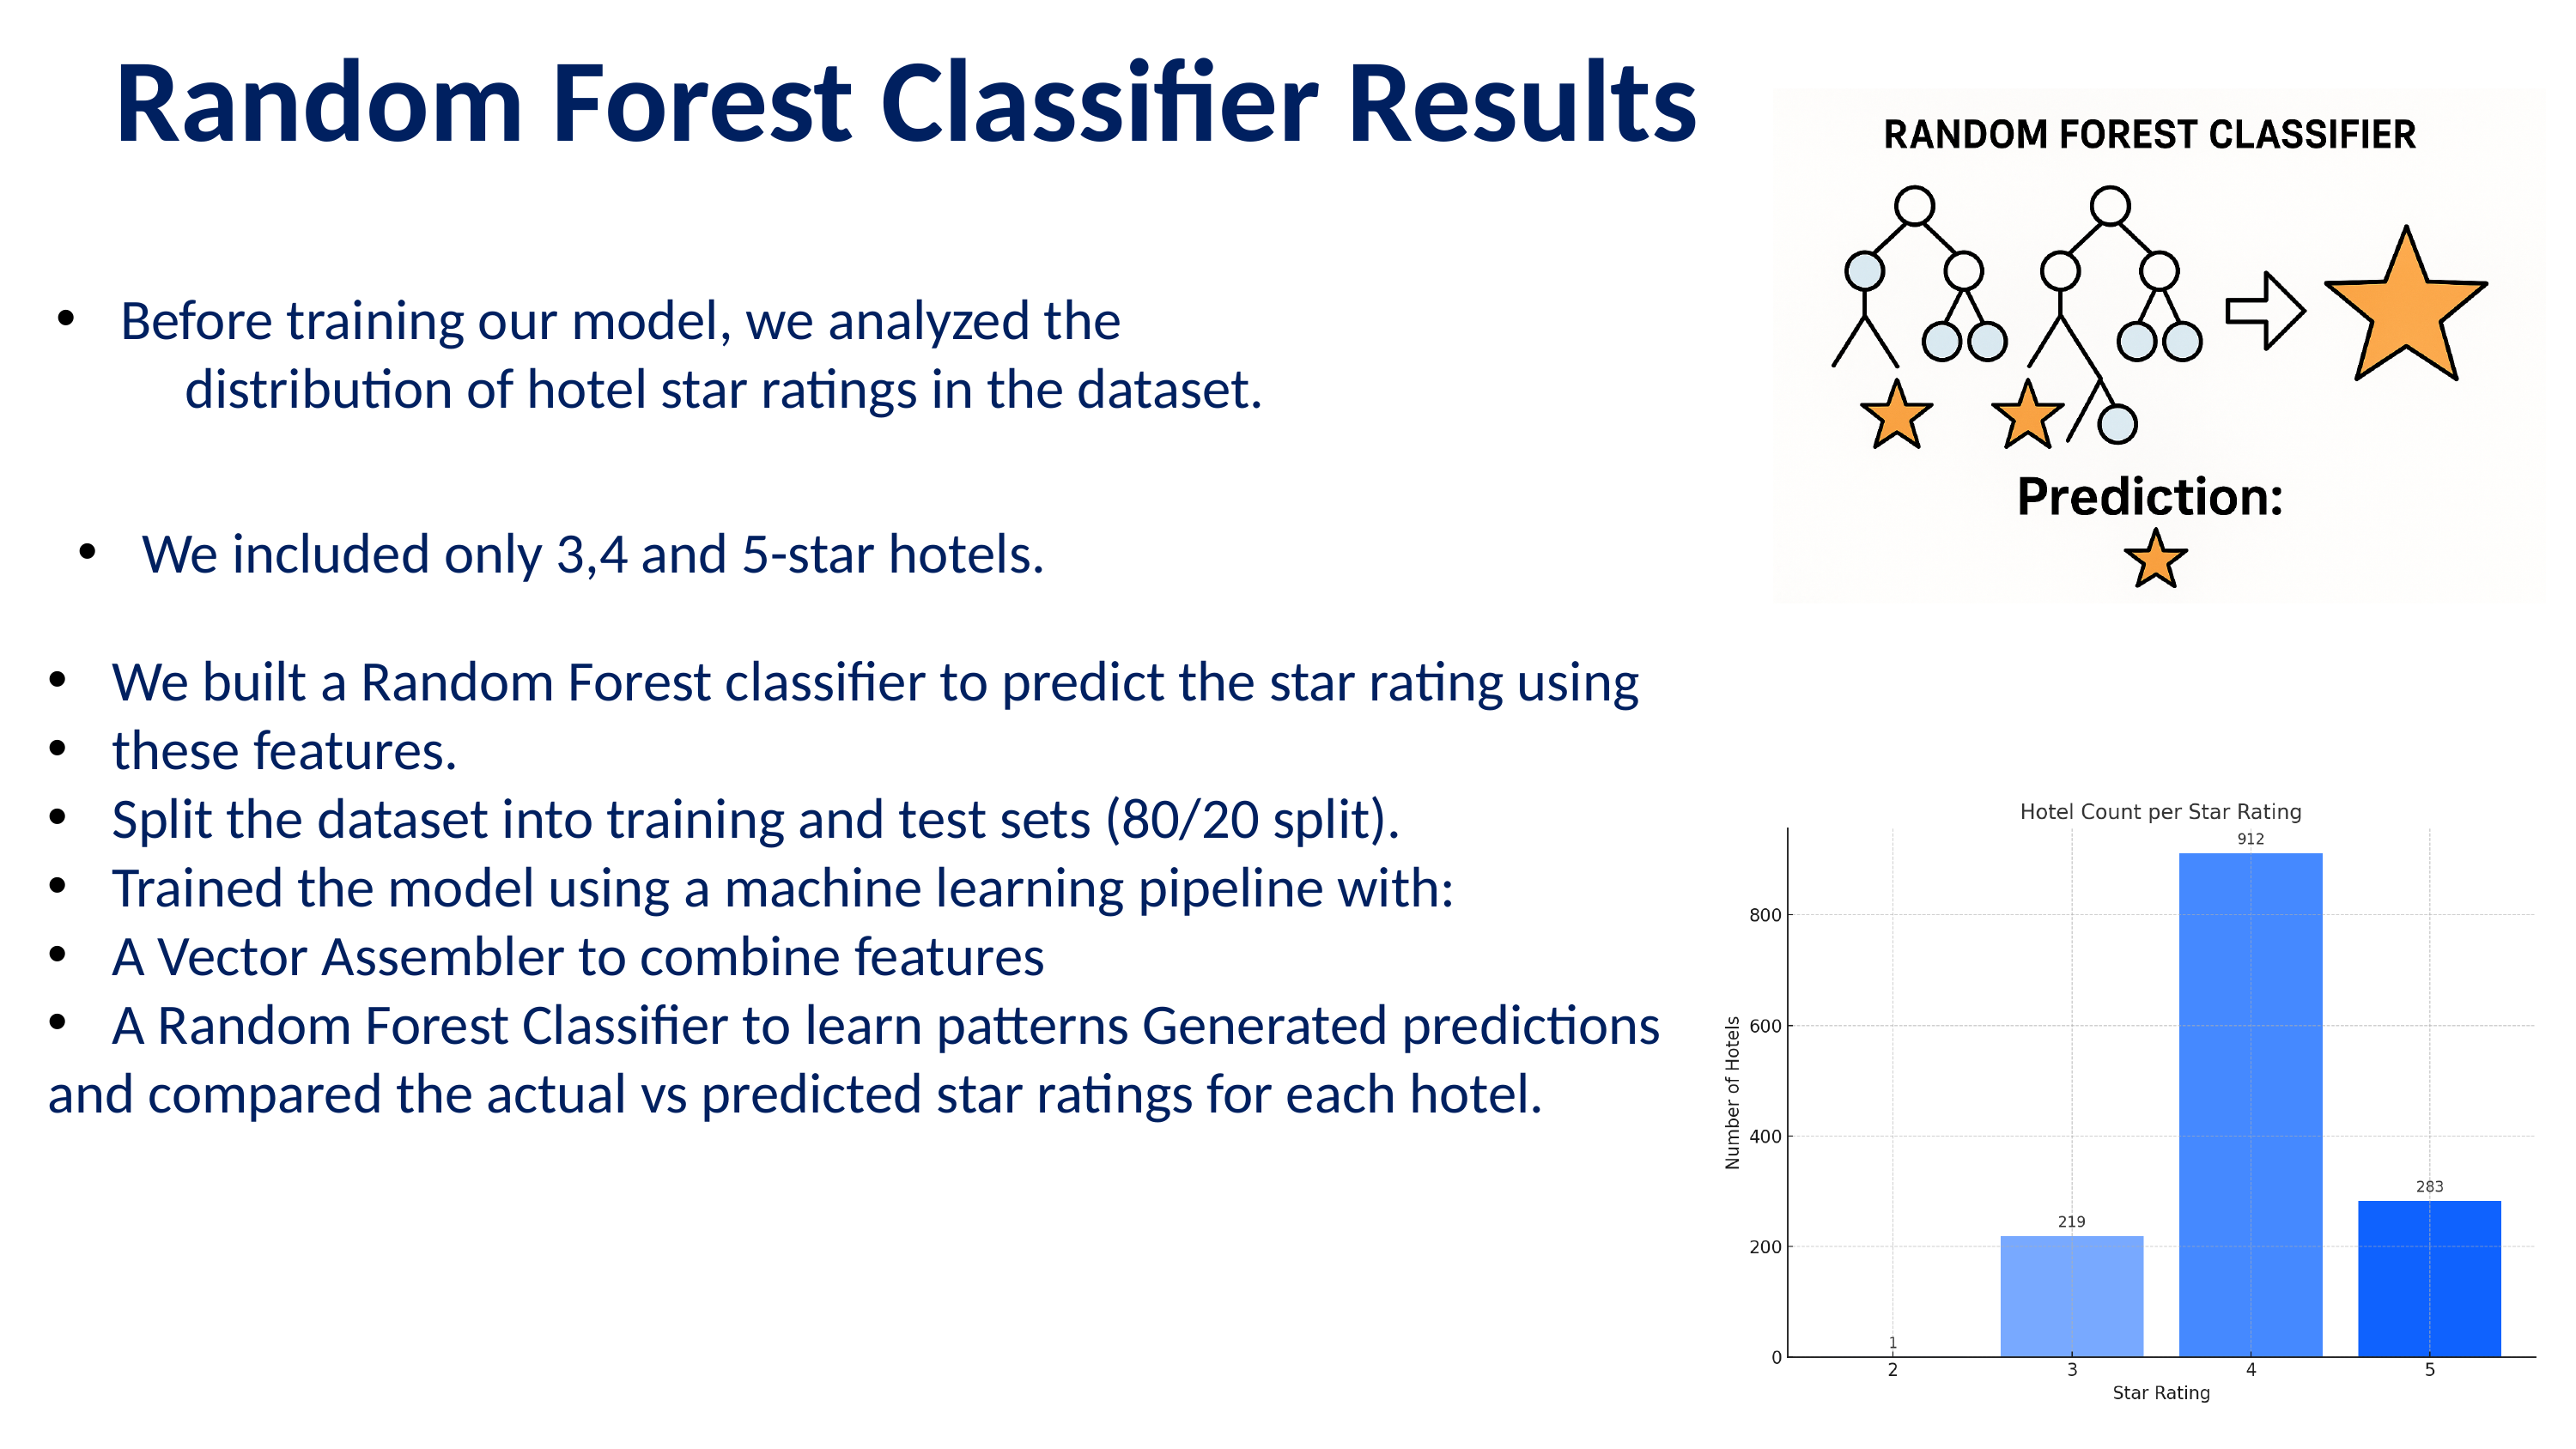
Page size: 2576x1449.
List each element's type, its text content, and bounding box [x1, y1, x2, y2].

text_box Before training our model, we analyzed the distribution of hotel star ratings in the dataset. [42, 276, 1357, 428]
picture [1715, 792, 2546, 1413]
text_box Random Forest Classifier Results [114, 21, 2576, 156]
text_box We included only 3,4 and 5-star hotels. [64, 509, 1814, 592]
text_box We built a Random Forest classifier to predict the star rating using these features. Split the dataset into training and test sets (80/20 split). Trained the model using a machine learning pipeline with: A Vector Assembler to combine features A Random Forest Classifier to learn patterns Generated predictions and compared the actual vs predicted star ratings for each hotel. [34, 637, 2025, 1137]
picture [1773, 156, 2546, 604]
